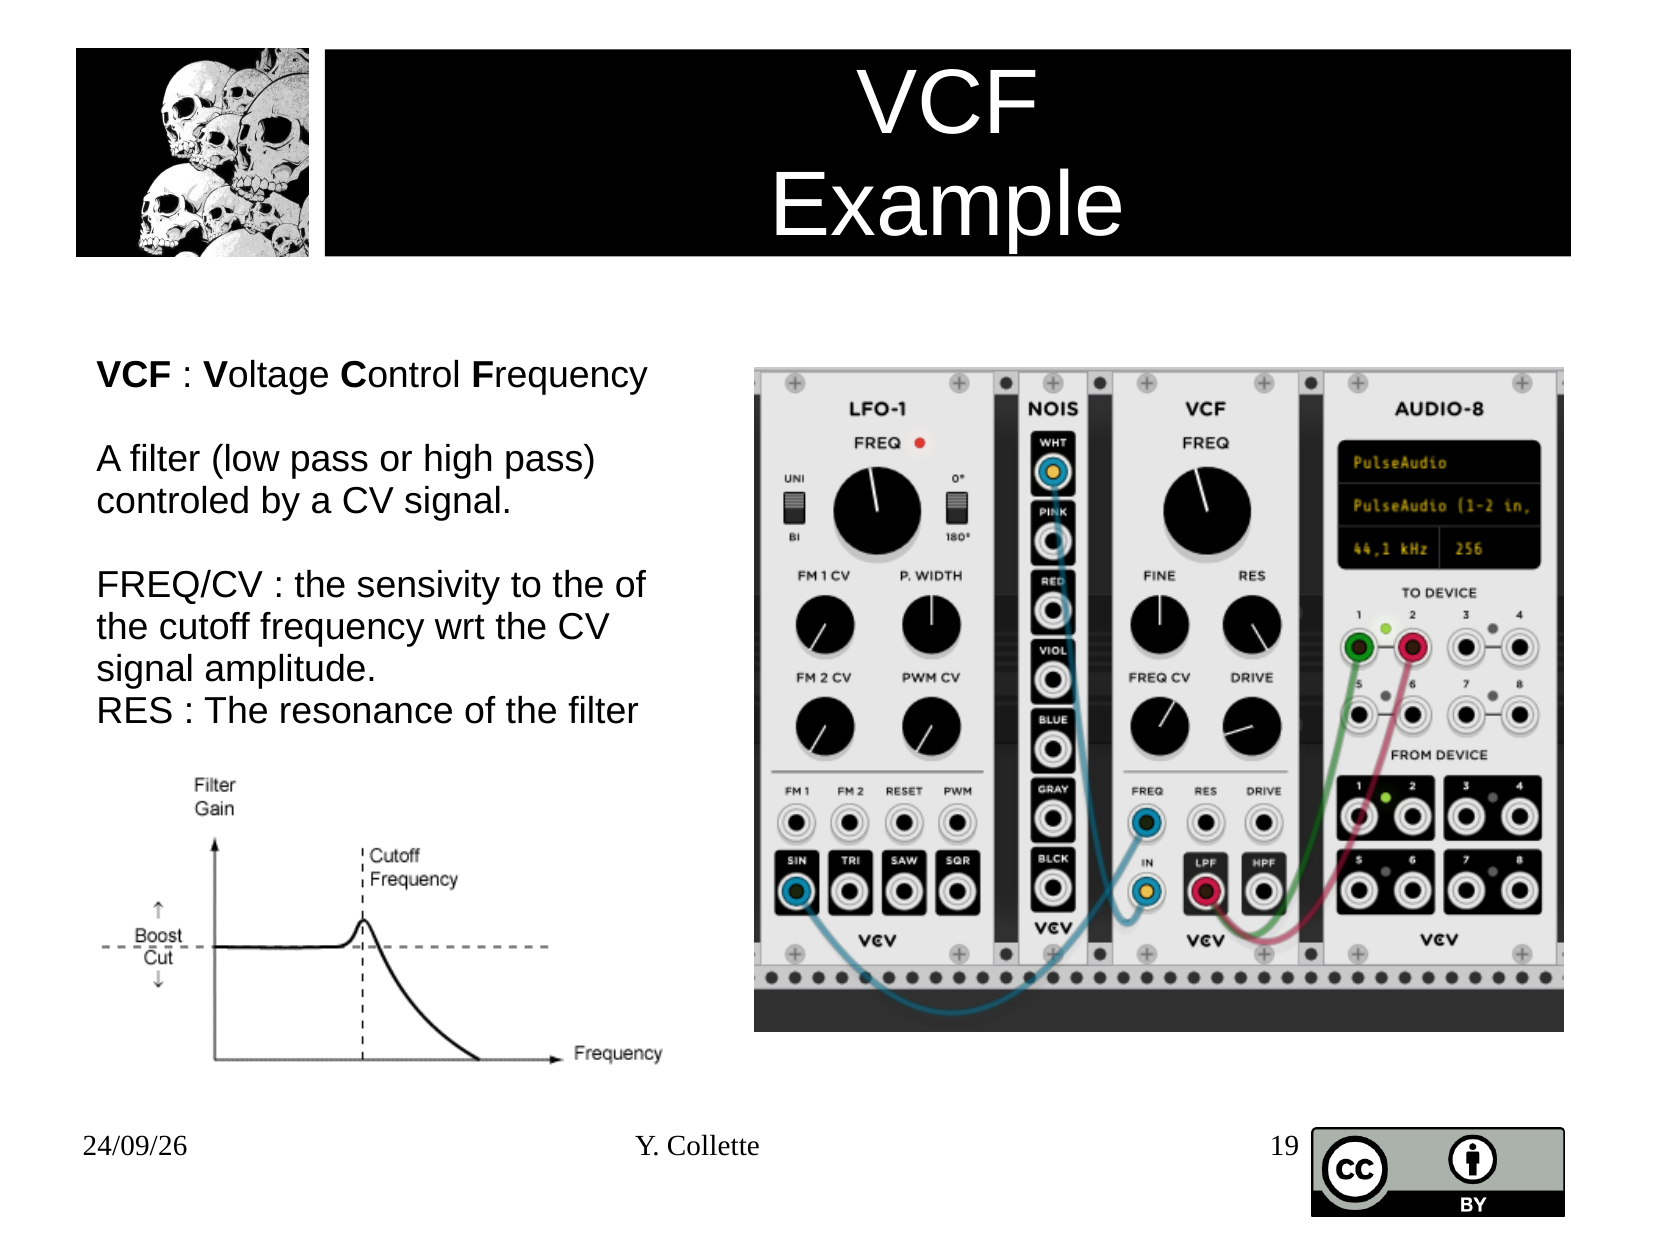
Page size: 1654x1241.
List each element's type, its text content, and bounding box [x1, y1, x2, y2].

text_box VCF : Voltage Control Frequency A filter (low pass or high pass) controled by a CV signal. FREQ/CV : the sensivity to the of the cutoff frequency wrt the CV signal amplitude. RES : The resonance of the filter [81, 346, 698, 739]
picture [96, 770, 669, 1071]
picture [76, 48, 309, 257]
picture [754, 367, 1564, 1032]
picture [1311, 1127, 1565, 1217]
title VCF Example [324, 49, 1571, 257]
